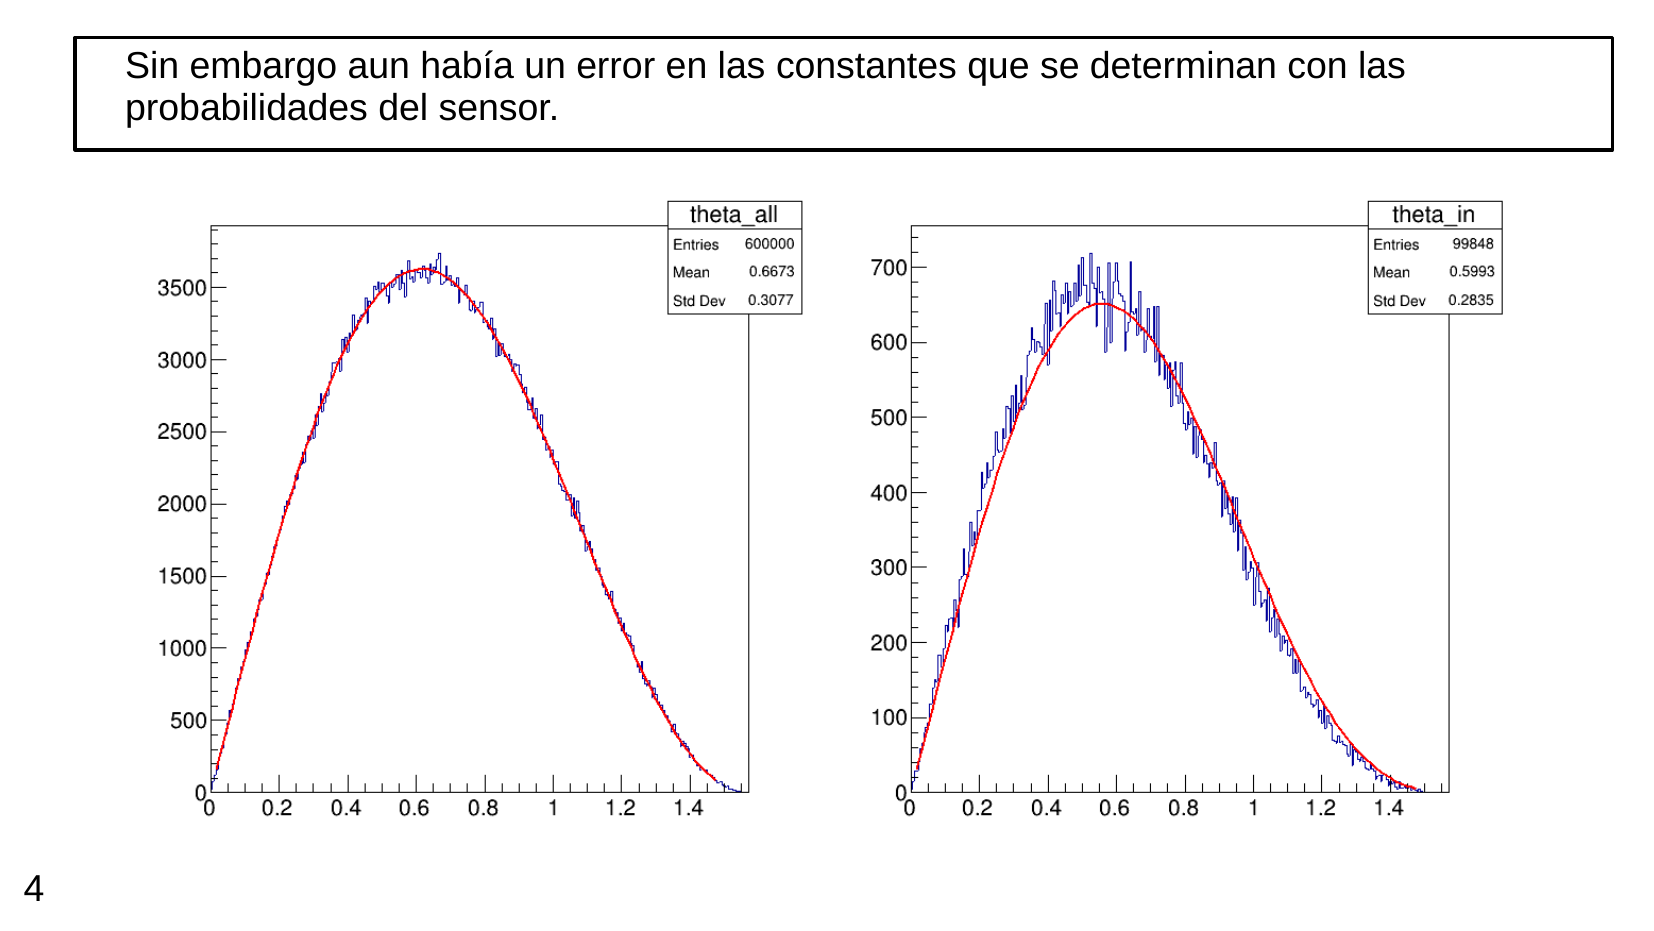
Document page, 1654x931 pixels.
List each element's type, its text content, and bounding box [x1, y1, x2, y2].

text_box <number> [8, 860, 638, 931]
text_box Sin embargo aun había un error en las constantes que se determinan con las probabilidades del sensor. [75, 37, 1613, 151]
picture [150, 187, 1507, 828]
